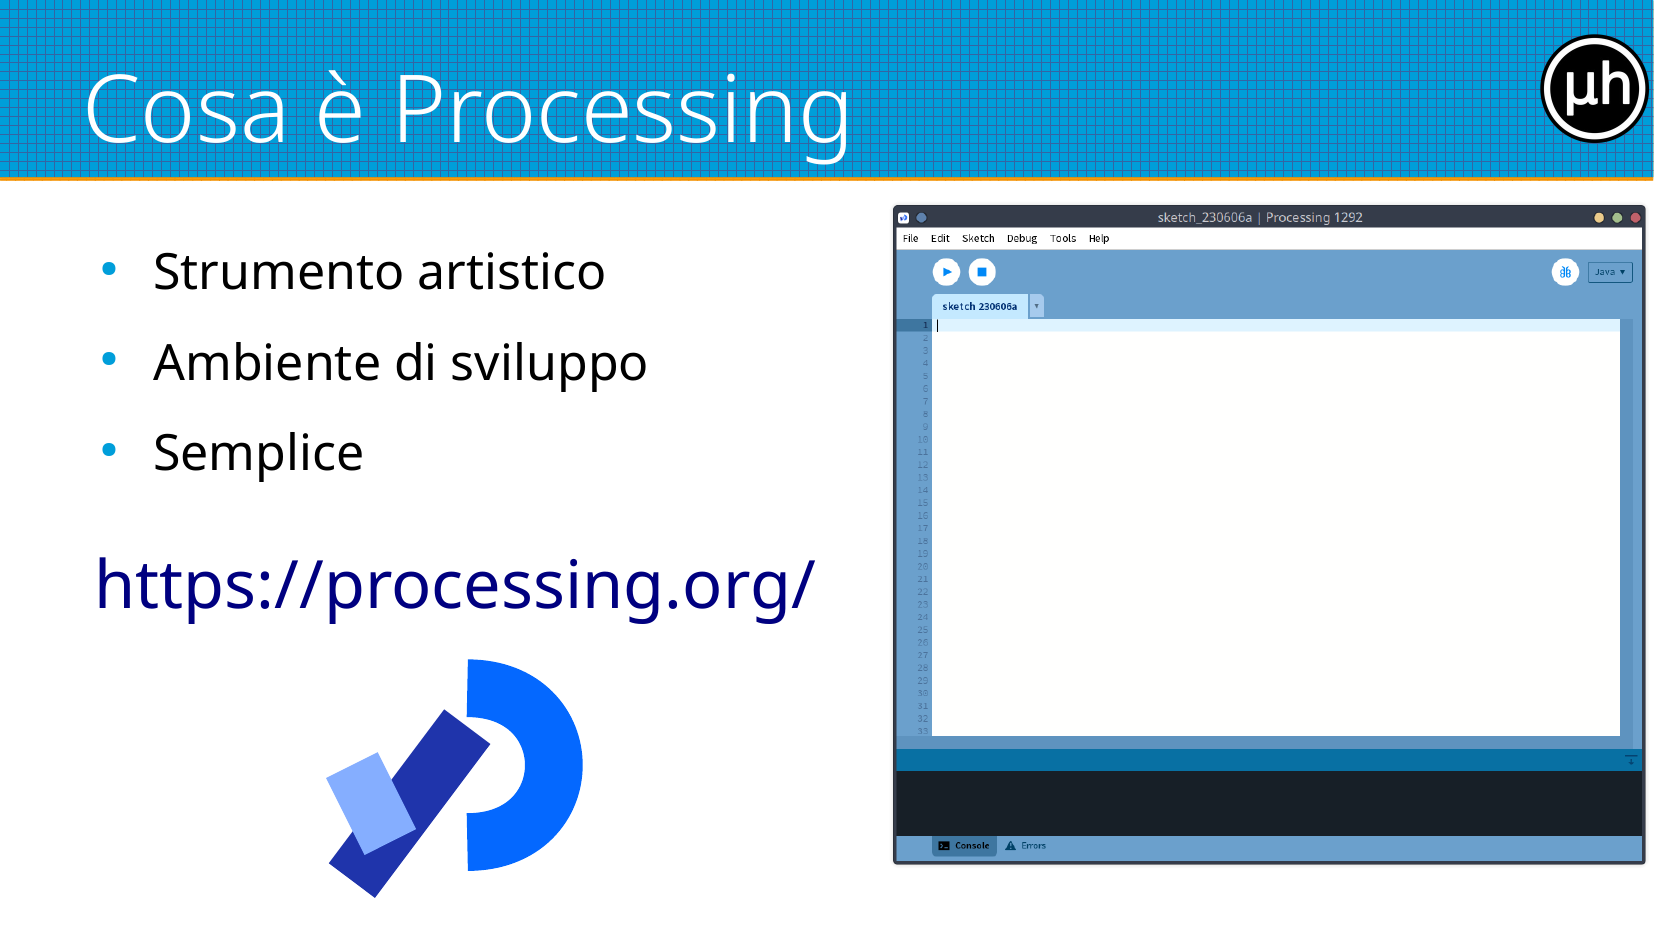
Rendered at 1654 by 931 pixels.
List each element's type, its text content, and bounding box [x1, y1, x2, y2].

picture [317, 641, 591, 916]
picture [885, 197, 1653, 872]
list Strumento artistico Ambiente di sviluppo Semplice [82, 236, 1563, 811]
title Cosa è Processing [82, 14, 1571, 171]
picture [1542, 36, 1648, 143]
text_box https://processing.org/ [88, 464, 827, 702]
